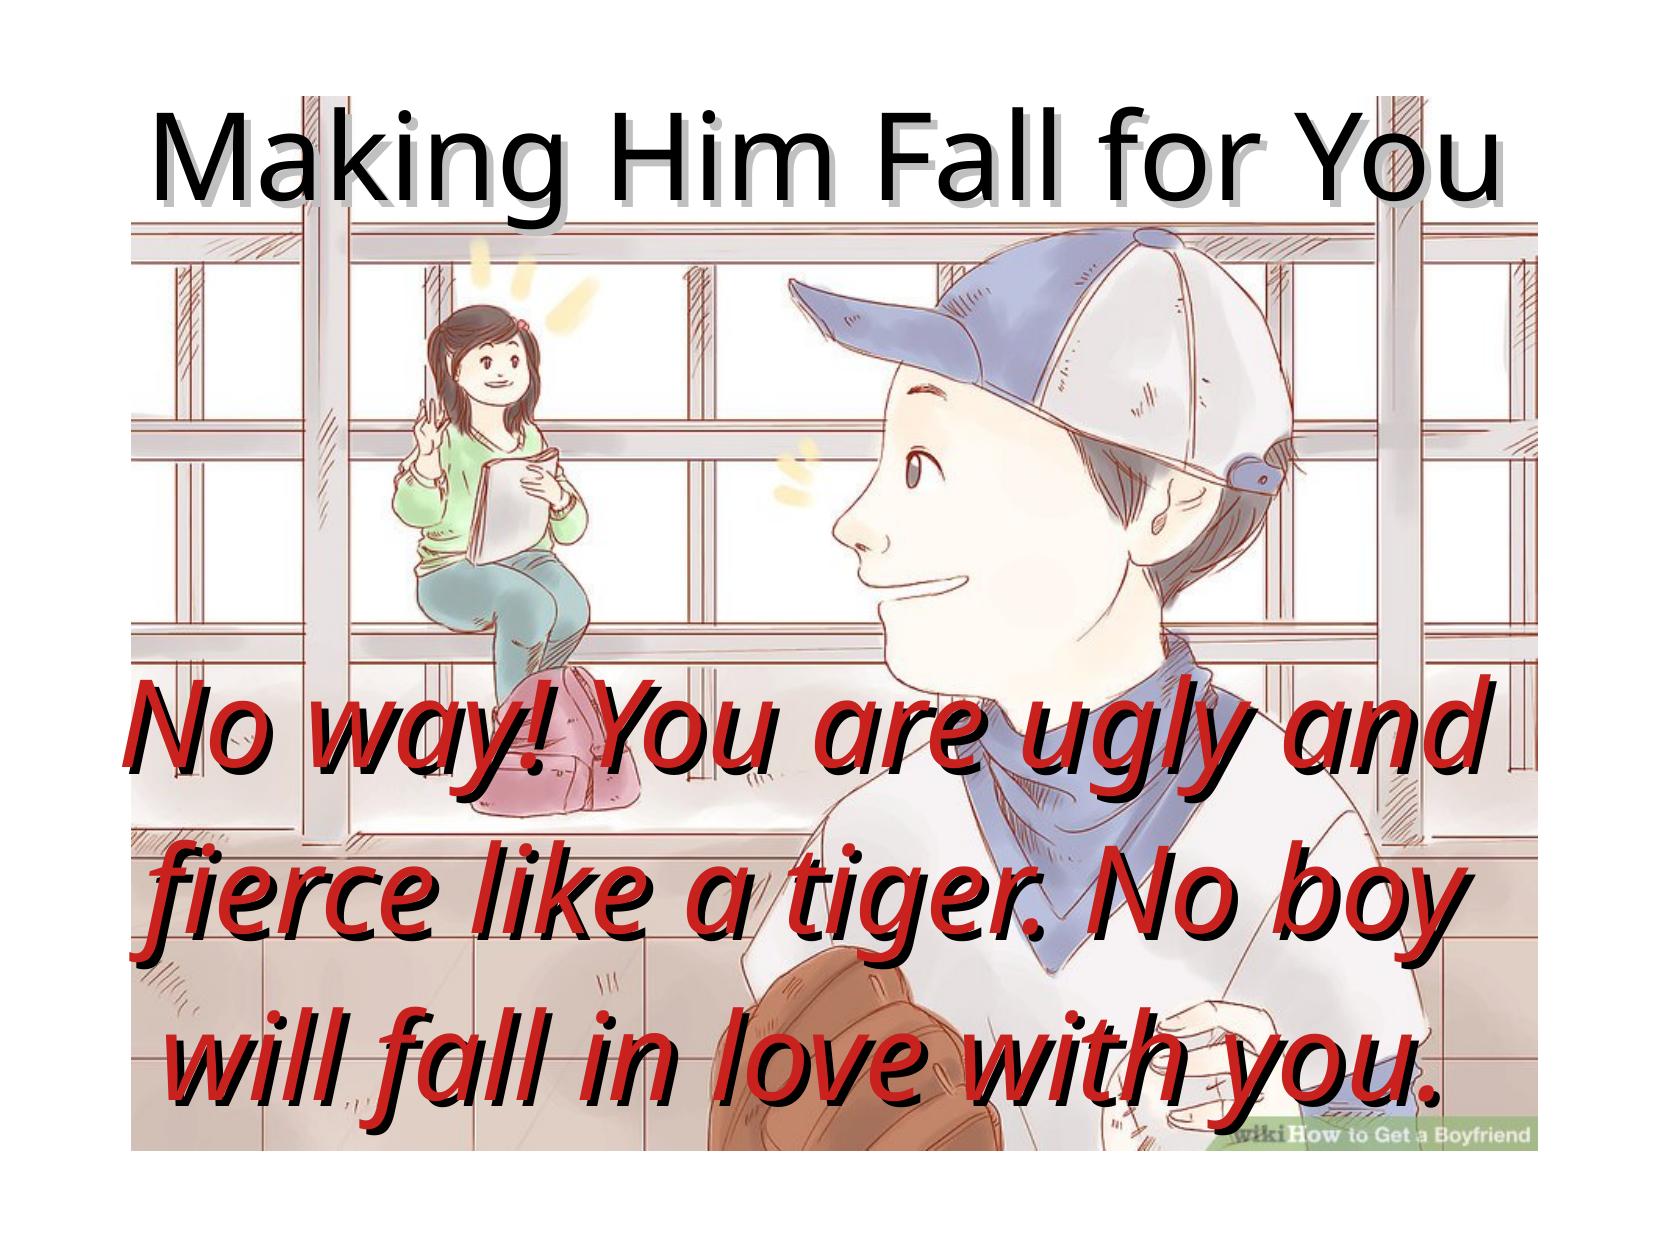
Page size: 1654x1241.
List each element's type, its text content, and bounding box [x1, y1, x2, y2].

picture [131, 257, 1538, 1151]
title No way! You are ugly and fierce like a tiger. No boy will fall in love with you. [90, 677, 1519, 1096]
title Making Him Fall for You [82, 49, 1571, 257]
